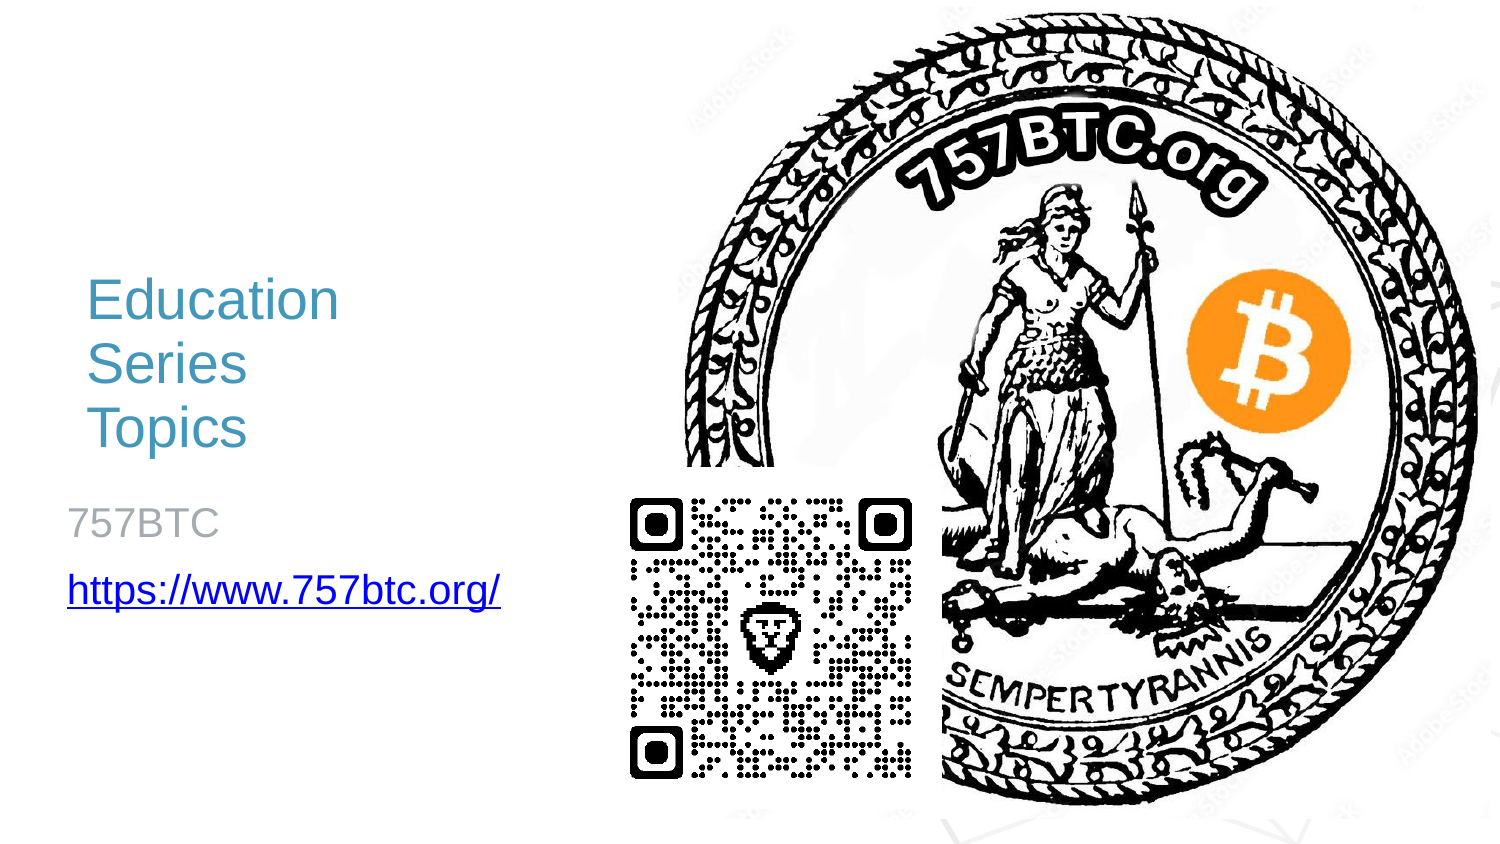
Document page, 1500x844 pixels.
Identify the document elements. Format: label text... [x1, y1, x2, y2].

title Education Series Topics [70, 258, 1025, 468]
subtitle 757BTC https://www.757btc.org/ [51, 492, 599, 809]
picture [599, 6, 1491, 819]
